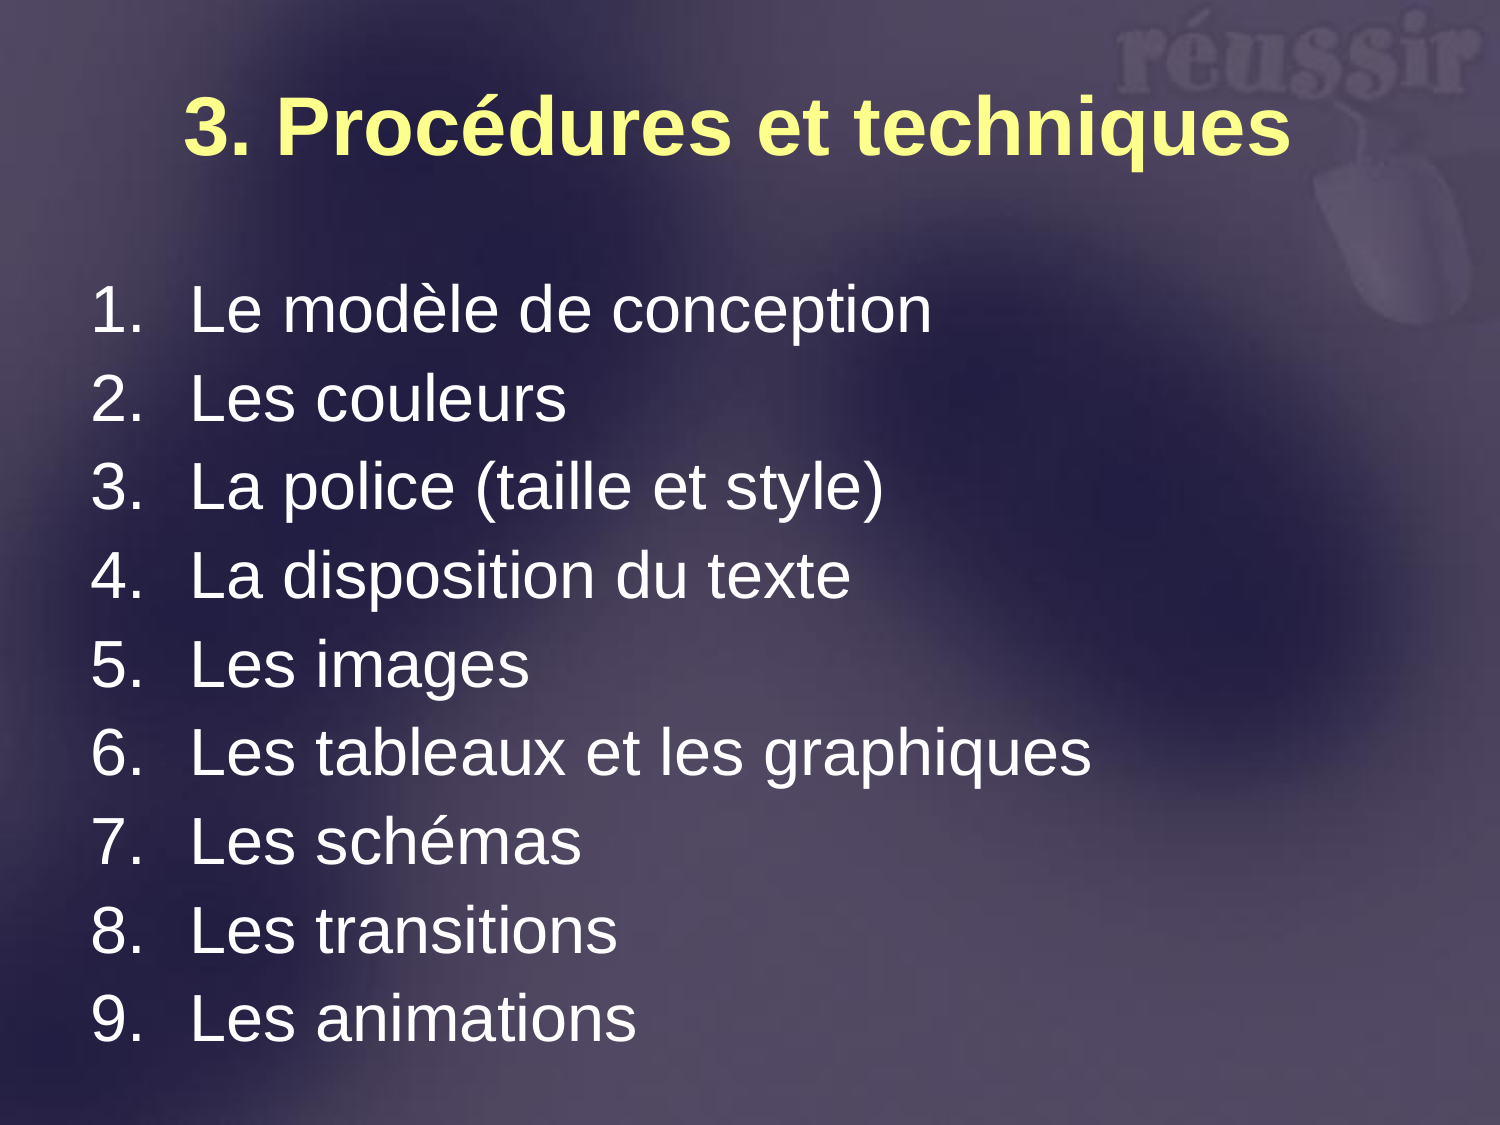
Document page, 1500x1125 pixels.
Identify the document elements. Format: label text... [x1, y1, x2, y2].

picture [0, 0, 1500, 1125]
title 3. Procédures et techniques [75, 78, 1426, 266]
list Le modèle de conception Les couleurs La police (taille et style) La disposition du texte Les images Les tableaux et les graphiques Les schémas Les transitions Les animations [75, 267, 1426, 1071]
